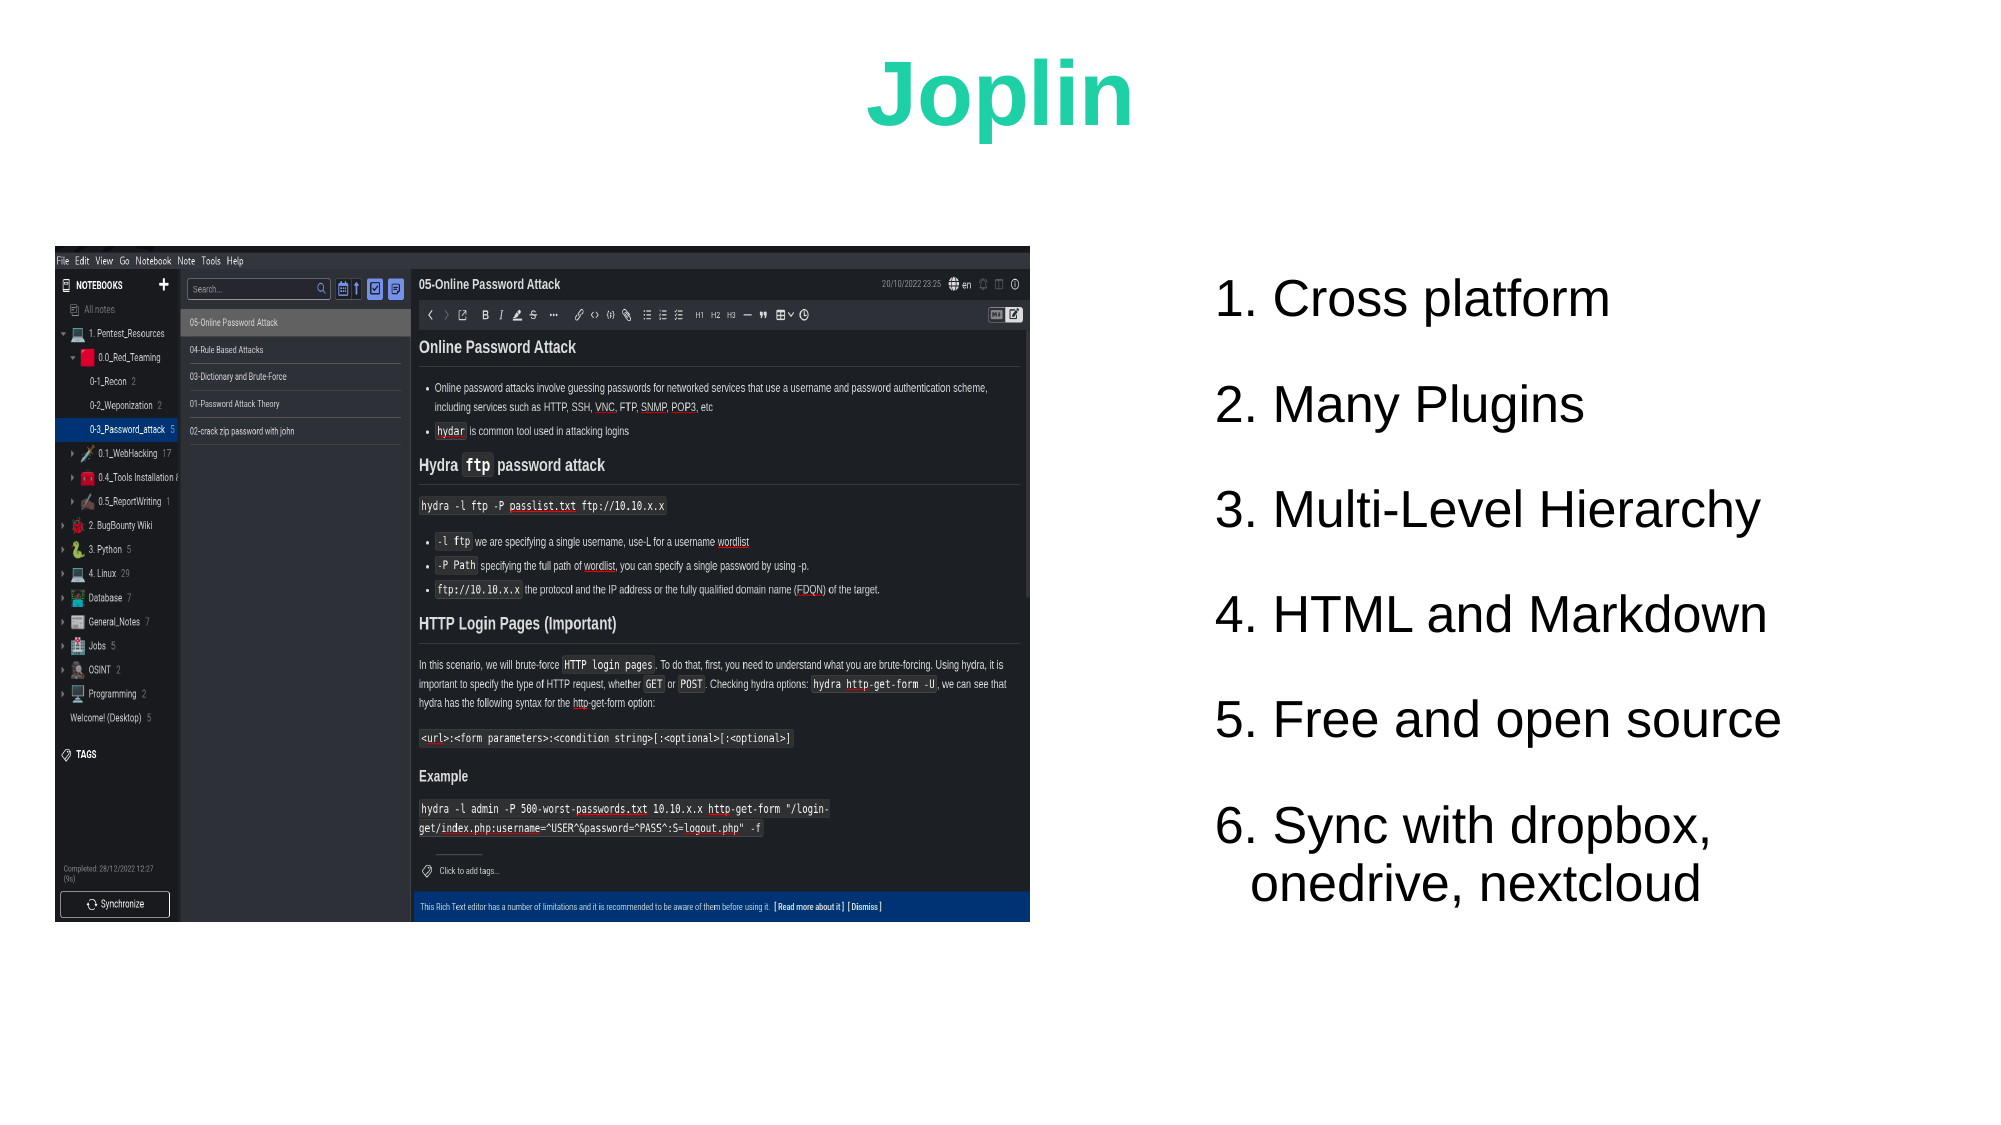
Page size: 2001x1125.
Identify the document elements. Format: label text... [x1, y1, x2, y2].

picture [55, 246, 1030, 922]
text_box Joplin [9, 26, 1993, 151]
text_box Cross platform Many Plugins Multi-Level Hierarchy HTML and Markdown Free and open source Sync with dropbox, onedrive, nextcloud [1200, 262, 1913, 920]
